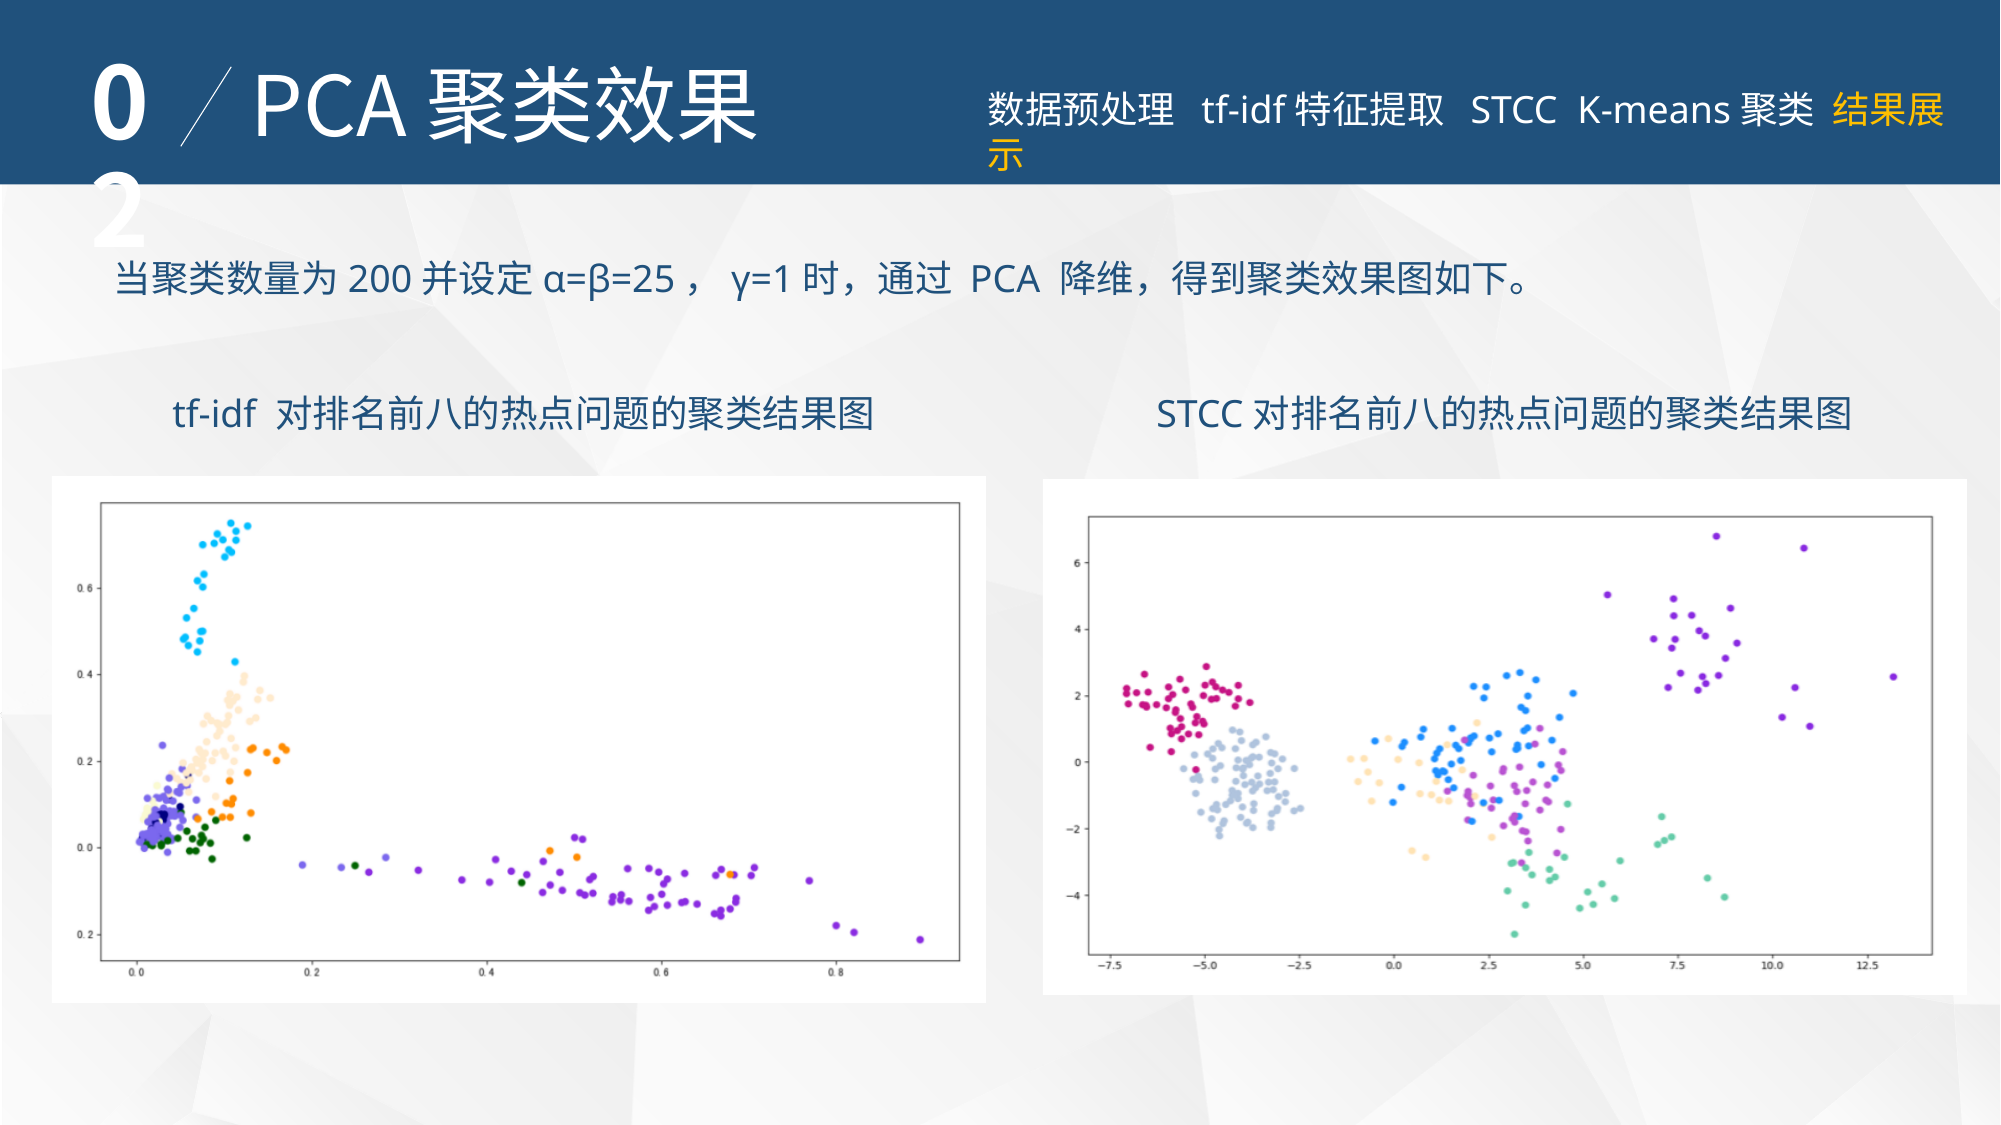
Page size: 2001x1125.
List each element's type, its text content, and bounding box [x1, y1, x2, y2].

list 02 [75, 45, 218, 212]
text_box 数据预处理 tf-idf特征提取 STCC K-means聚类 结果展示 [973, 78, 1997, 184]
picture [0, 0, 2001, 1125]
text_box 当聚类数量为200并设定α=β=25，γ=1时，通过 PCA 降维，得到聚类效果图如下。 tf-idf 对排名前八的热点问题的聚类结果图 STCC对排名前八的热点问题的聚类结果图 [99, 225, 1901, 443]
list PCA聚类效果 [235, 57, 776, 139]
